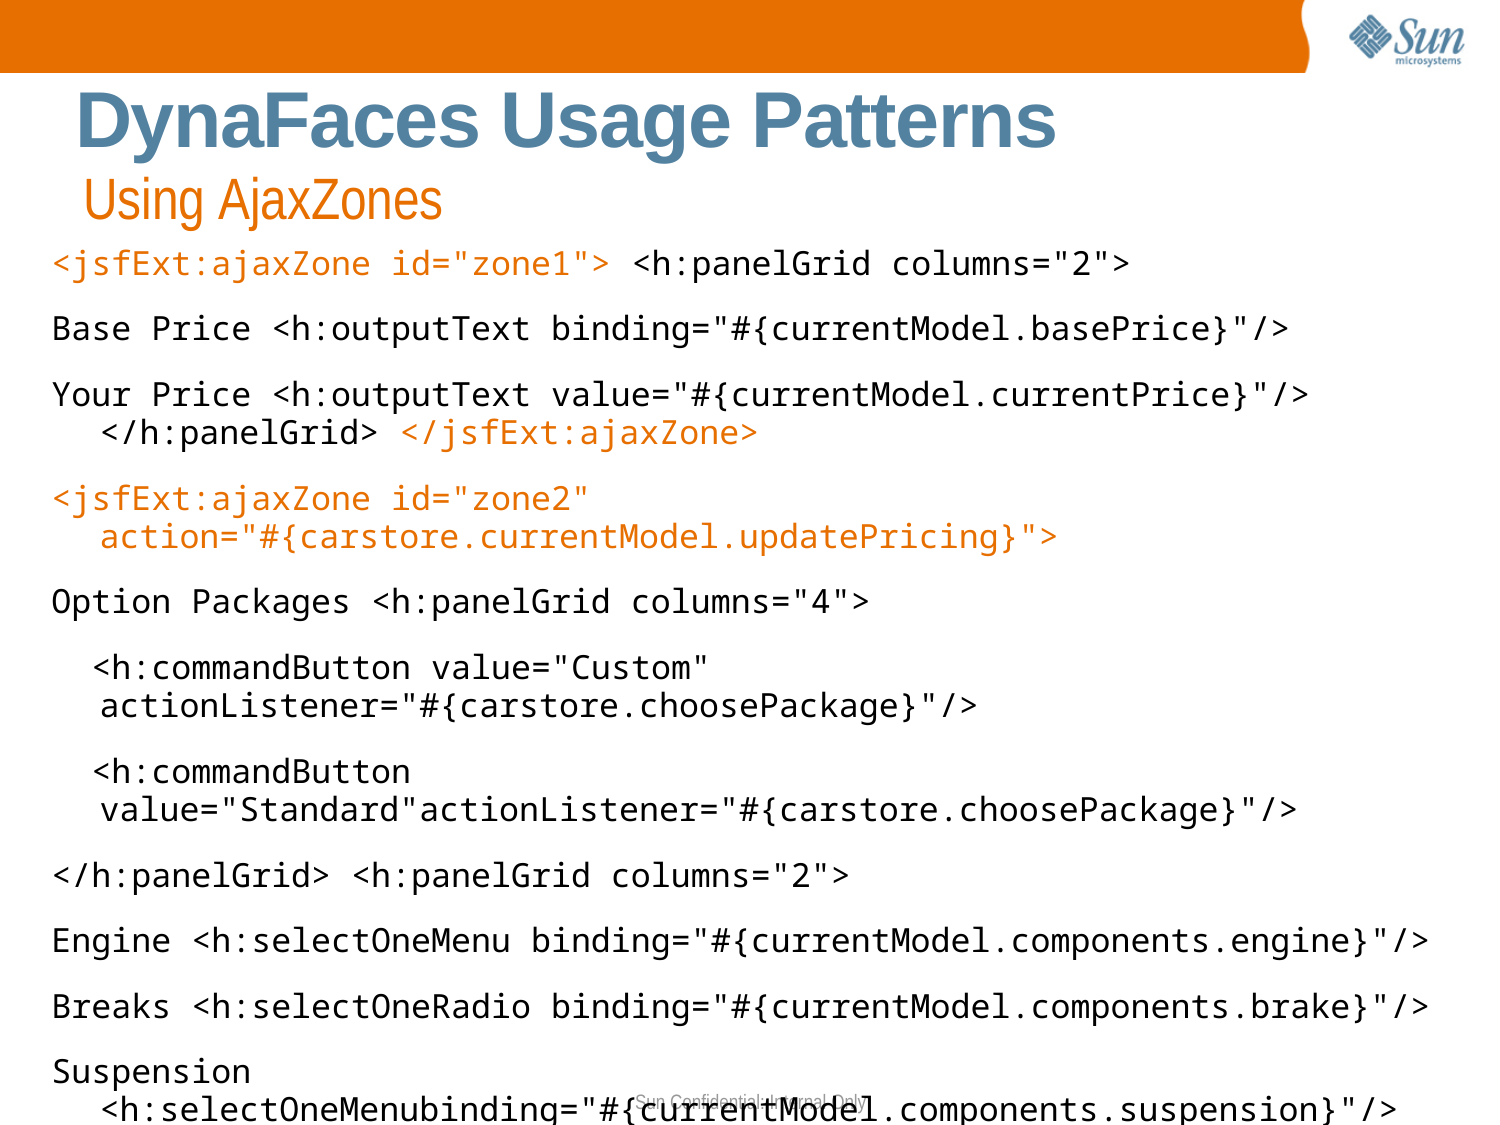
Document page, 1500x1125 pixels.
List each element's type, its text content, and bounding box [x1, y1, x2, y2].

title DynaFaces Usage Patterns [75, 83, 1437, 188]
list <jsfExt:ajaxZone id="zone1"> <h:panelGrid columns="2"> Base Price <h:outputText binding="#{currentModel.basePrice}"/> Your Price <h:outputText value="#{currentModel.currentPrice}"/> </h:panelGrid> </jsfExt:ajaxZone> <jsfExt:ajaxZone id="zone2" action="#{carstore.currentModel.updatePricing}"> Option Packages <h:panelGrid columns="4"> <h:commandButton value="Custom" actionListener="#{carstore.choosePackage}"/> <h:commandButton value="Standard"actionListener="#{carstore.choosePackage}"/> </h:panelGrid> <h:panelGrid columns="2"> Engine <h:selectOneMenu binding="#{currentModel.components.engine}"/> Breaks <h:selectOneRadio binding="#{currentModel.components.brake}"/> Suspension <h:selectOneMenubinding="#{currentModel.components.suspension}"/> Speakers <h:selectOneRadio binding="#{currentModel.components.speaker}"/> </jsfExt:ajaxZone> [32, 244, 1458, 1125]
text_box Using AjaxZones [83, 174, 1351, 242]
picture [0, 0, 1500, 73]
